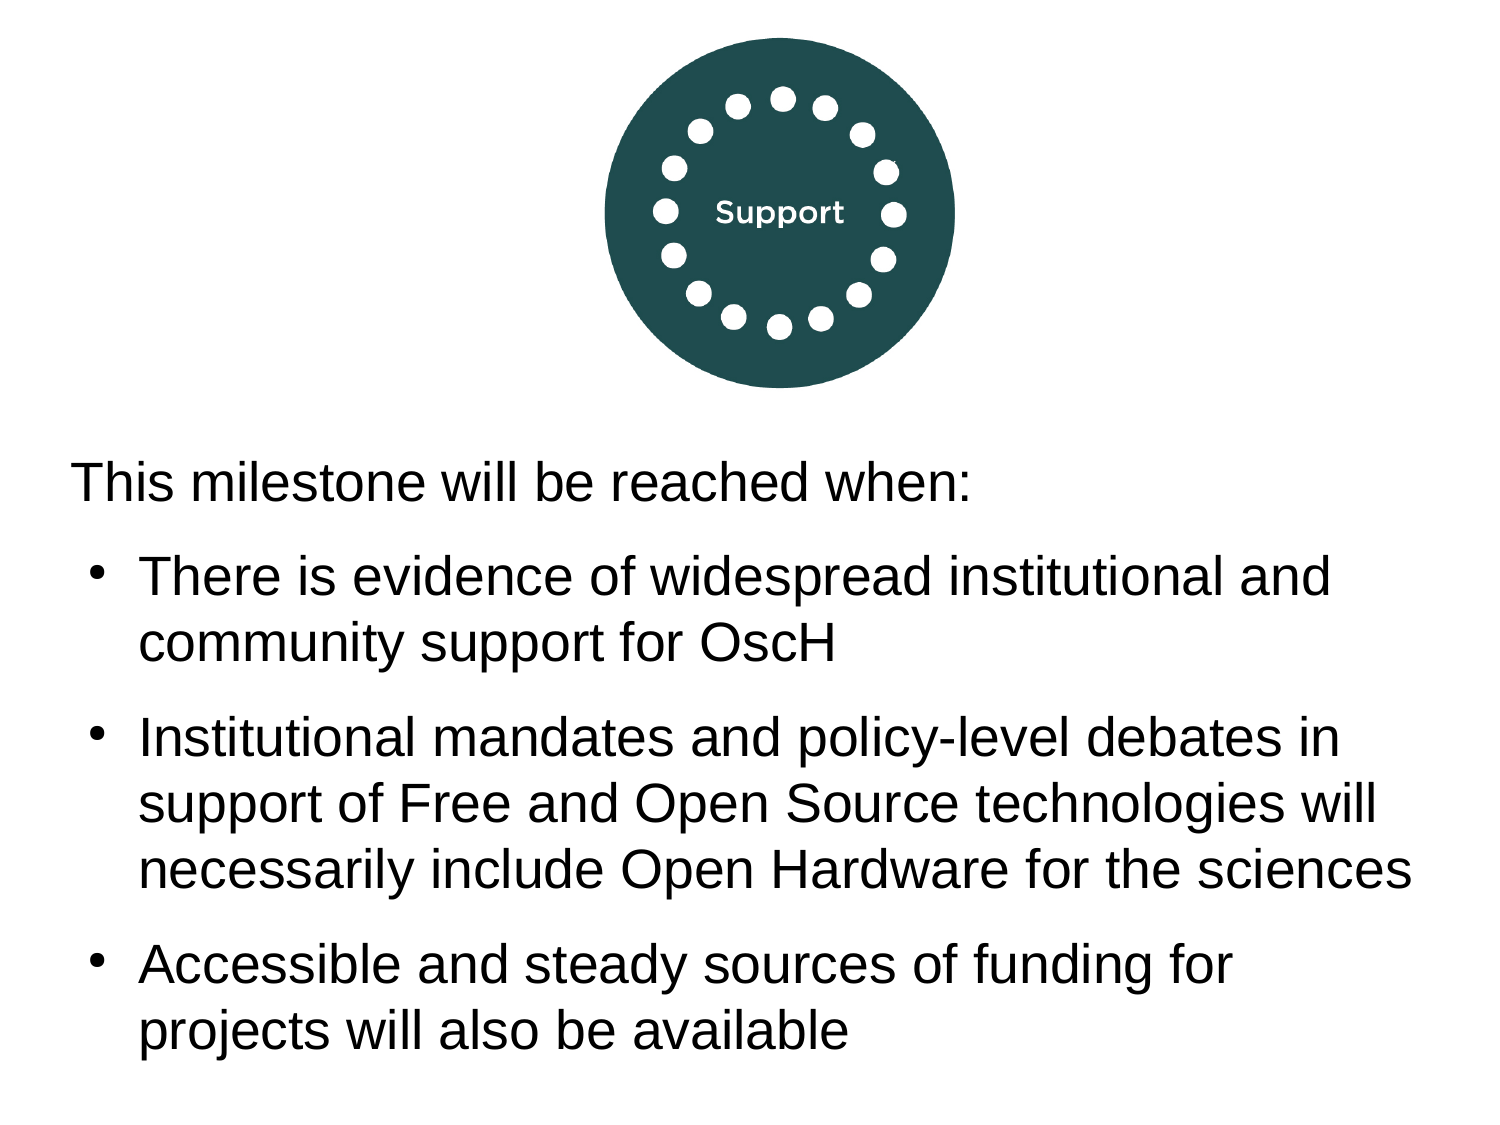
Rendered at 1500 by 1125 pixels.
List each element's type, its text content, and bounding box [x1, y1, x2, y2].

picture [590, 22, 966, 402]
list This milestone will be reached when: There is evidence of widespread institutional and community support for OscH Institutional mandates and policy-level debates in support of Free and Open Source technologies will necessarily include Open Hardware for the sciences Accessible and steady sources of funding for projects will also be available [70, 445, 1421, 1099]
